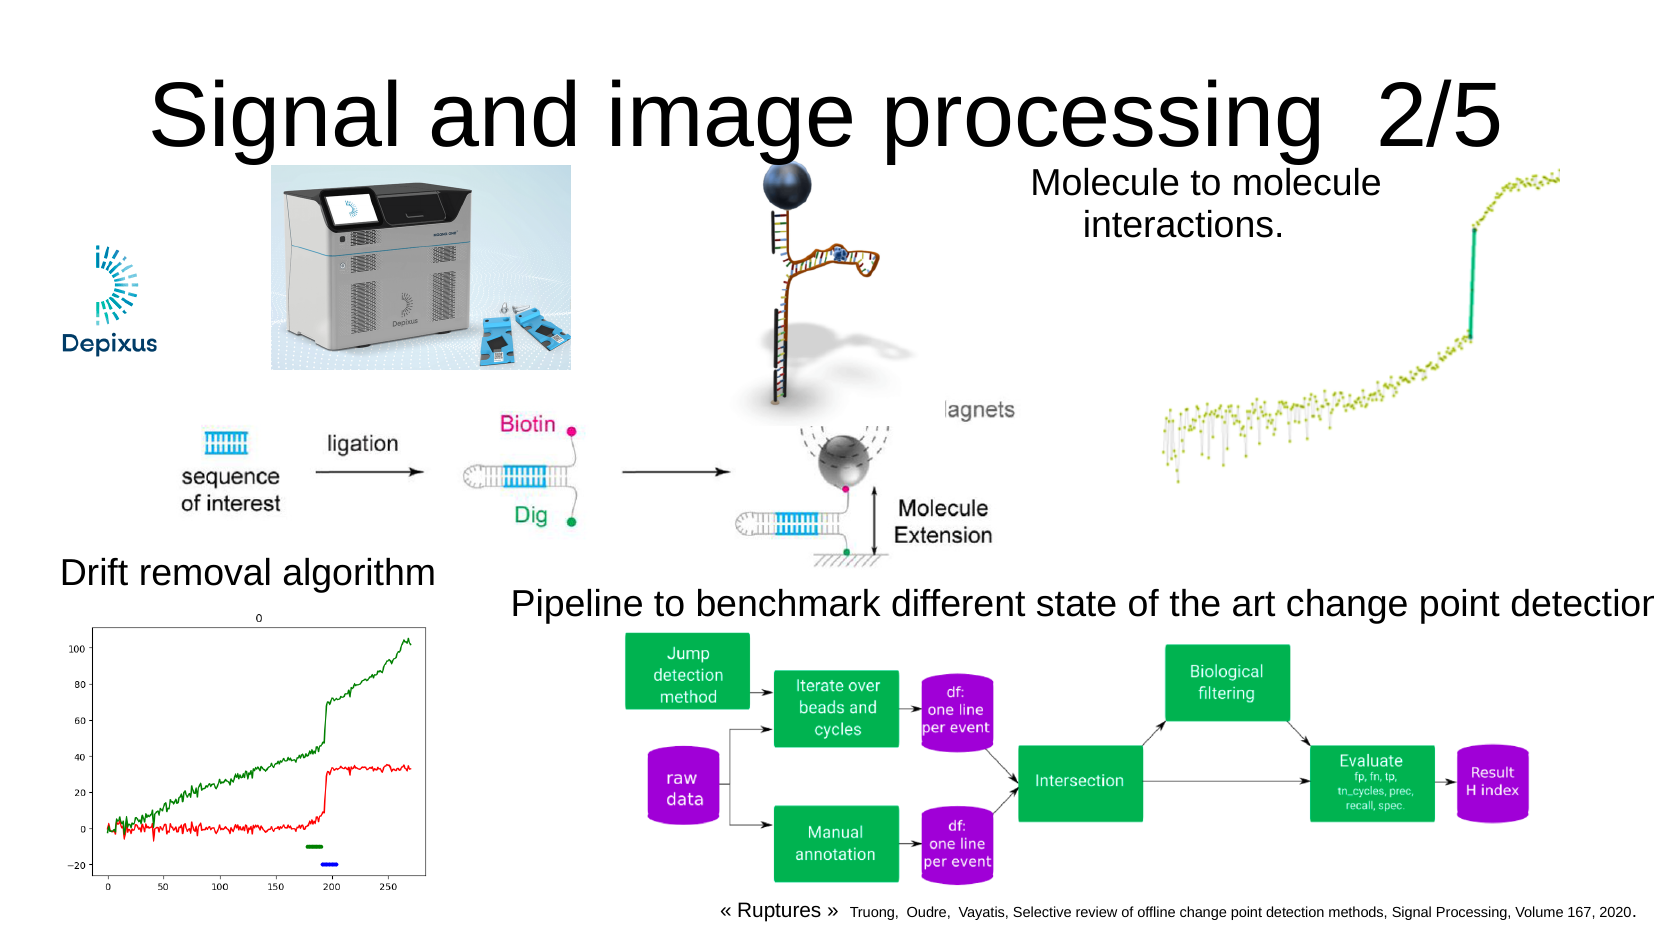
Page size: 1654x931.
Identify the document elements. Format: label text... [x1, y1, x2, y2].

text_box Drift removal algorithm [0, 544, 520, 686]
text_box « Ruptures » Truong, Oudre, Vayatis, Selective review of offline change point detection methods, Signal Processing, Volume 167, 2020. [705, 891, 1654, 931]
picture [59, 686, 432, 898]
picture [614, 716, 1538, 892]
picture [29, 193, 1040, 574]
picture [1150, 193, 1560, 514]
text_box Molecule to molecule interactions. [1015, 193, 1408, 296]
title Signal and image processing 2/5 [82, 37, 1571, 193]
text_box Pipeline to benchmark different state of the art change point detection [448, 574, 1654, 716]
